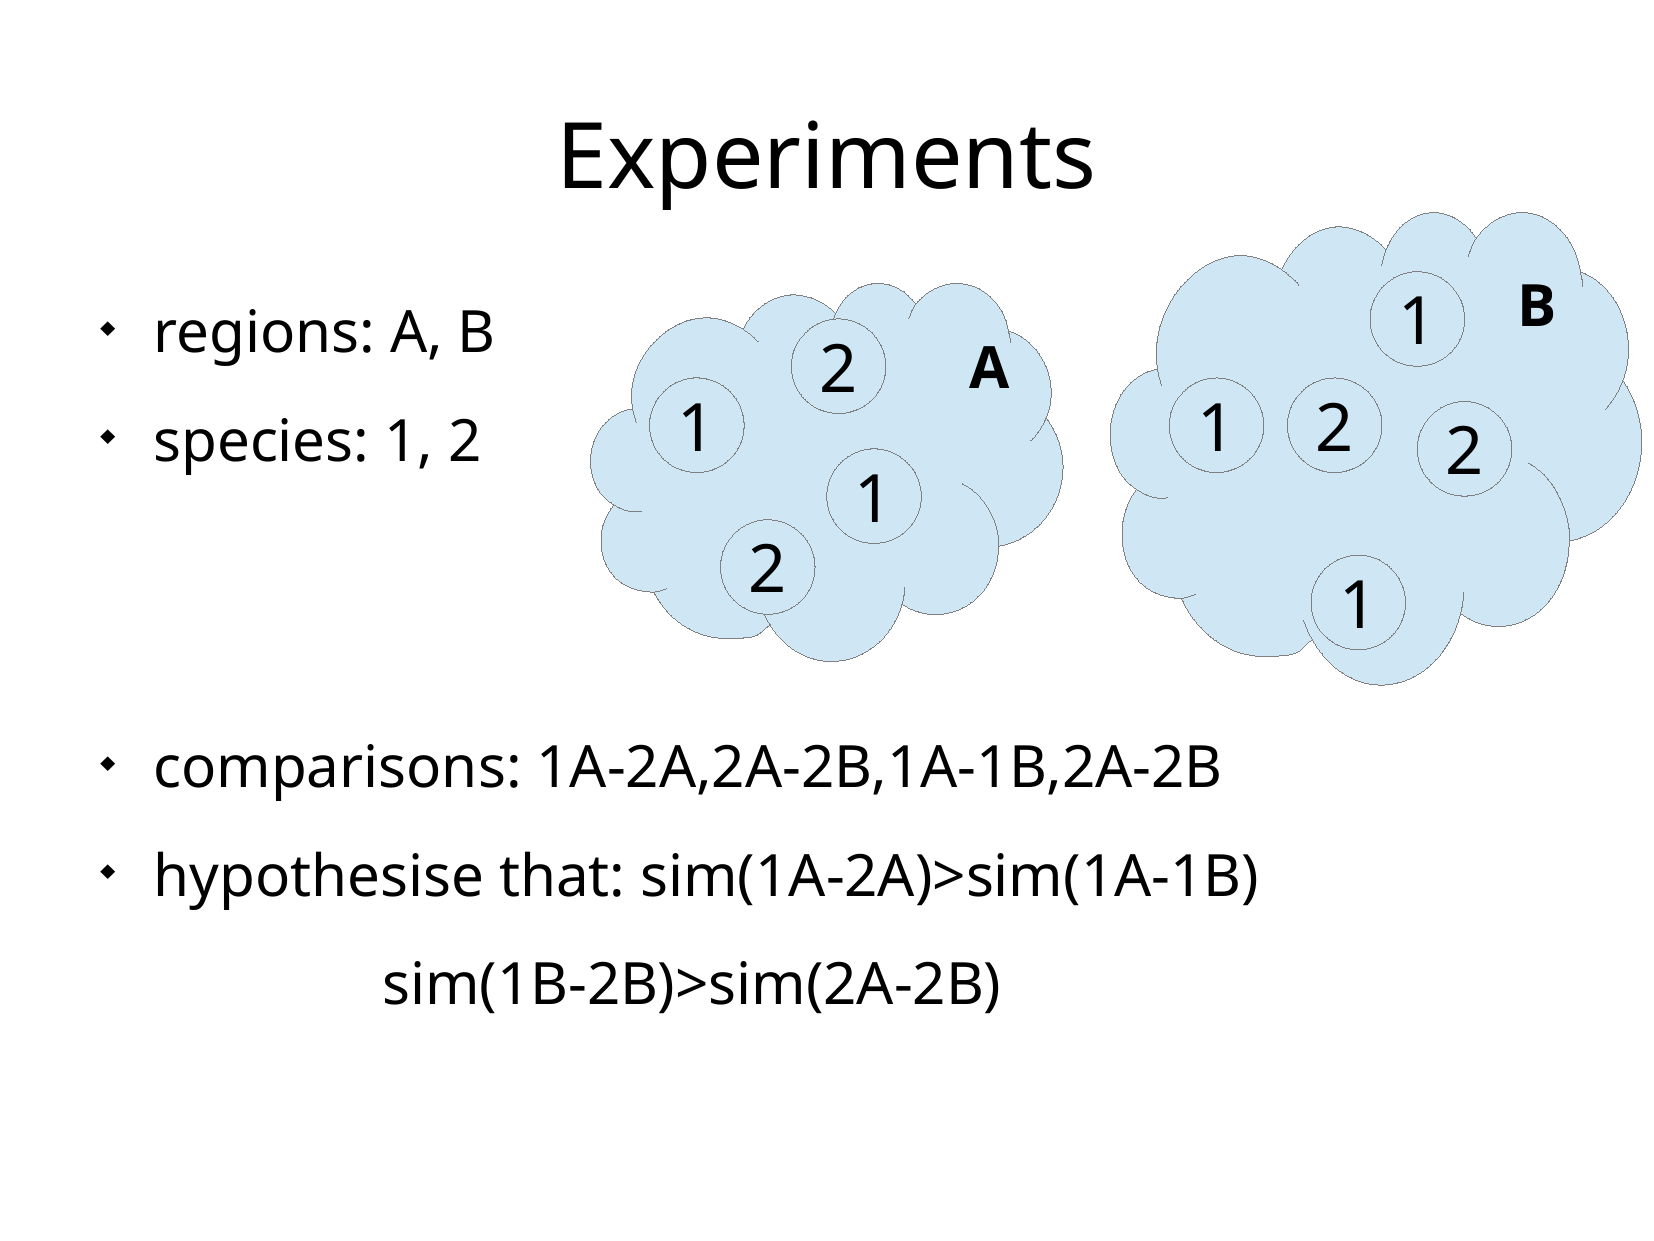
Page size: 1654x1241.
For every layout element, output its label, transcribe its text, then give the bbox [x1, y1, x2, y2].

text_box 2 [791, 318, 886, 414]
text_box B [1502, 256, 1571, 362]
text_box 1 [649, 377, 745, 473]
text_box 2 [1287, 377, 1382, 473]
text_box 1 [1370, 271, 1465, 367]
text_box 2 [1417, 401, 1512, 497]
list regions: A, B species: 1, 2 comparisons: 1A-2A,2A-2B,1A-1B,2A-2B hypothesise that: sim(1A-2A)>sim(1A-1B) sim(1B-2B)>sim(2A-2B) [82, 290, 1583, 1158]
text_box 1 [1169, 377, 1264, 473]
text_box A [954, 318, 1028, 425]
text_box 1 [1311, 555, 1406, 650]
text_box 1 [826, 448, 922, 544]
text_box 2 [720, 519, 816, 615]
title Experiments [82, 49, 1571, 257]
text_box [590, 283, 1064, 662]
text_box [1110, 212, 1642, 686]
